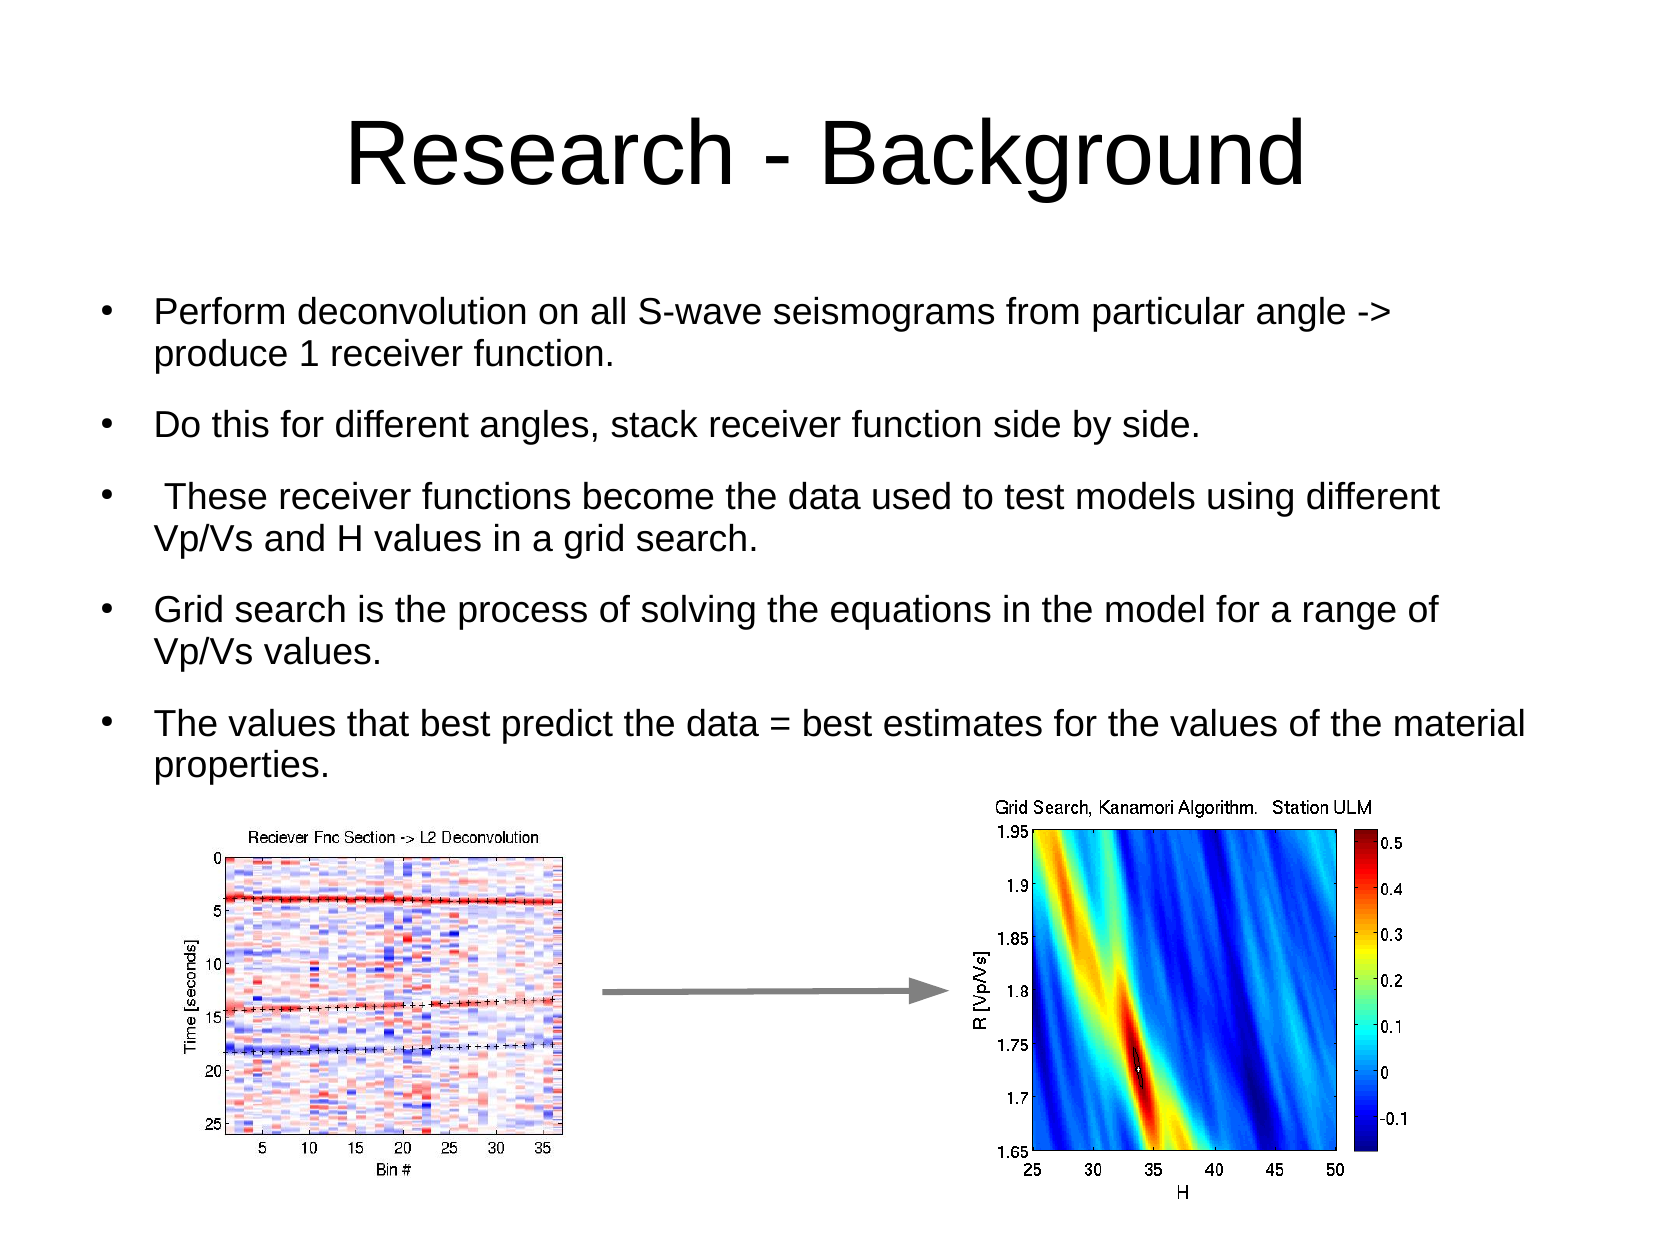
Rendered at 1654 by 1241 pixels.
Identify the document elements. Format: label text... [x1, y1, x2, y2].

list Perform deconvolution on all S-wave seismograms from particular angle -> produce 1 receiver function. Do this for different angles, stack receiver function side by side. These receiver functions become the data used to test models using different Vp/Vs and H values in a grid search. Grid search is the process of solving the equations in the model for a range of Vp/Vs values. The values that best predict the data = best estimates for the values of the material properties. [82, 290, 1538, 1010]
picture [168, 826, 603, 1182]
title Research - Background [82, 49, 1571, 257]
picture [945, 791, 1465, 1203]
